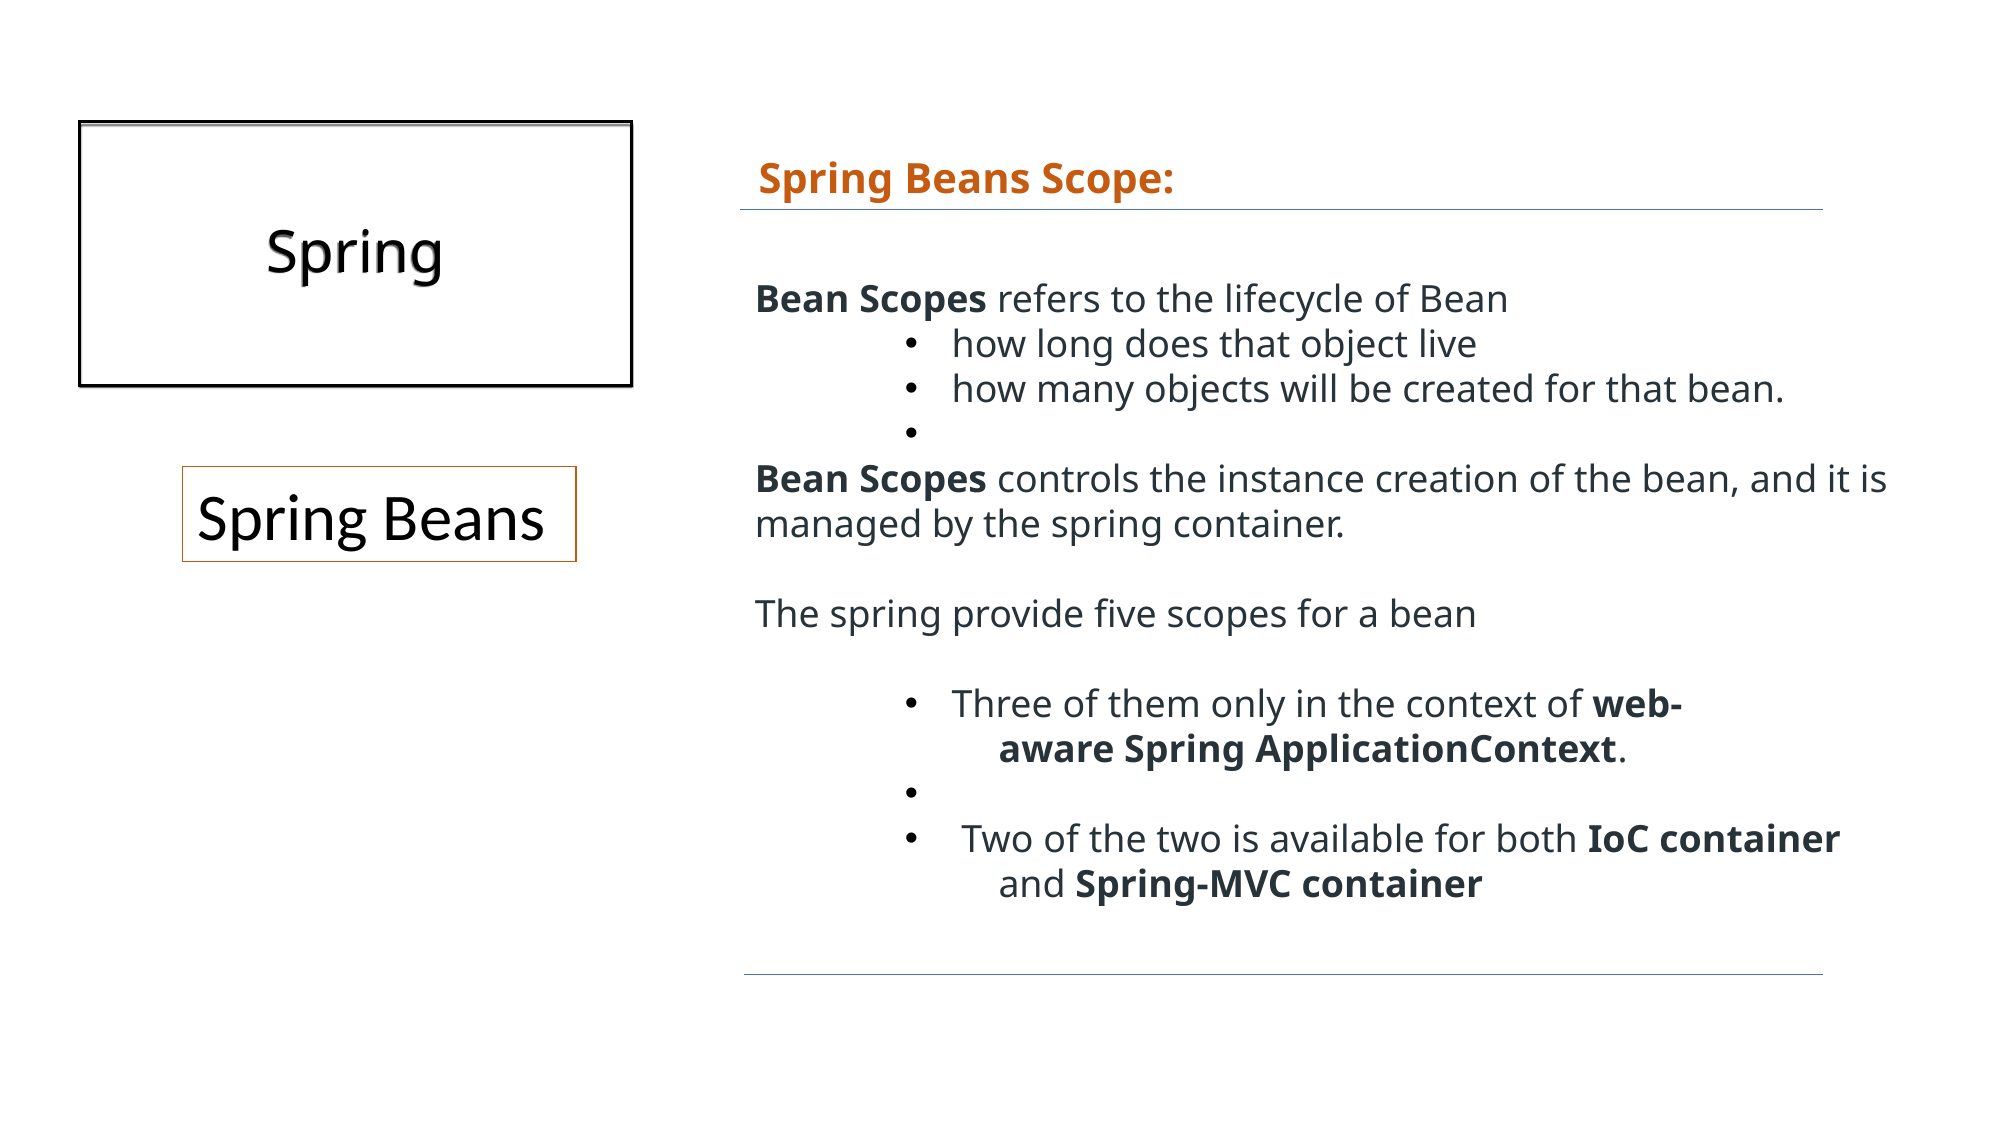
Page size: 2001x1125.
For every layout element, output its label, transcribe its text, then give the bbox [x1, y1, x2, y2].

text_box Spring [79, 121, 632, 386]
text_box Bean Scopes refers to the lifecycle of Bean how long does that object live how many objects will be created for that bean. Bean Scopes controls the instance creation of the bean, and it is managed by the spring container. The spring provide five scopes for a bean Three of them only in the context of web-aware Spring ApplicationContext. Two of the two is available for both IoC container and Spring-MVC container [739, 267, 1932, 919]
text_box Spring Beans Scope: [743, 144, 1744, 210]
text_box Spring Beans [183, 467, 576, 562]
